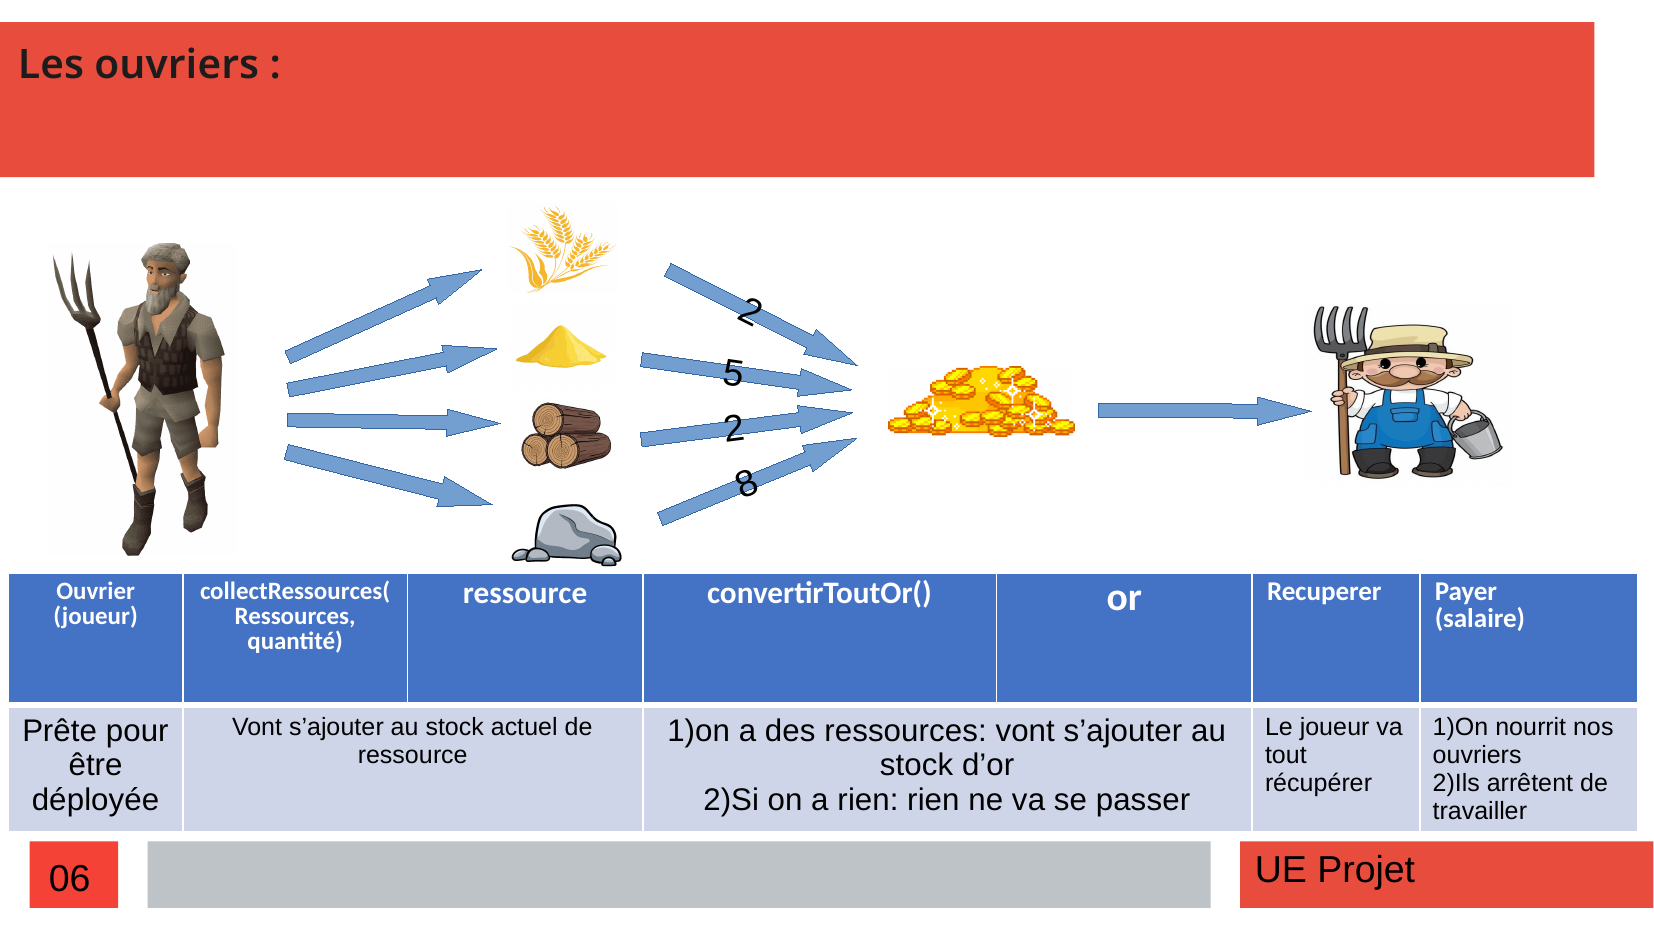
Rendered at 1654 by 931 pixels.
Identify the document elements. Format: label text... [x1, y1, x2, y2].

picture [47, 243, 237, 556]
table_cell 1)on a des ressources: vont s’ajouter au stock d’or 2)Si on a rien: rien ne va se passer [644, 708, 1251, 831]
picture [888, 366, 1075, 438]
text_box [284, 444, 493, 507]
text_box 06 [23, 850, 119, 908]
text_box 8 [657, 480, 741, 526]
picture [1305, 299, 1512, 485]
text_box 2 [744, 308, 858, 366]
table_header collectRessources( Ressources, quantité) [184, 574, 407, 702]
picture [519, 397, 612, 473]
picture [507, 202, 619, 293]
text_box 8 [739, 475, 748, 482]
list Les ouvriers : [17, 35, 745, 293]
table_header Ouvrier (joueur) [9, 574, 182, 702]
picture [507, 303, 615, 390]
picture [507, 496, 629, 567]
text_box [286, 345, 497, 397]
text_box 8 [742, 483, 753, 493]
text_box 8 [750, 438, 857, 487]
table_cell Vont s’ajouter au stock actuel de ressource [184, 708, 642, 831]
text_box [1098, 397, 1312, 426]
table_header Payer (salaire) [1421, 574, 1637, 702]
text_box 2 [732, 405, 853, 436]
table_cell 1)On nourrit nos ouvriers 2)Ils arrêtent de travailler [1421, 708, 1637, 831]
table_header Recuperer [1253, 574, 1419, 702]
text_box UE Projet [1240, 840, 1477, 898]
text_box [287, 409, 501, 437]
text_box 5 [729, 365, 852, 397]
table_header ressource [408, 574, 642, 702]
text_box 2 [664, 263, 758, 315]
table_header convertirToutOr() [644, 574, 996, 702]
text_box [285, 269, 482, 364]
text_box 5 [640, 352, 738, 381]
text_box 2 [640, 420, 738, 447]
table_cell Prête pour être déployée [9, 708, 182, 831]
table_cell Le joueur va tout récupérer [1253, 708, 1419, 831]
table_header or [997, 574, 1251, 702]
